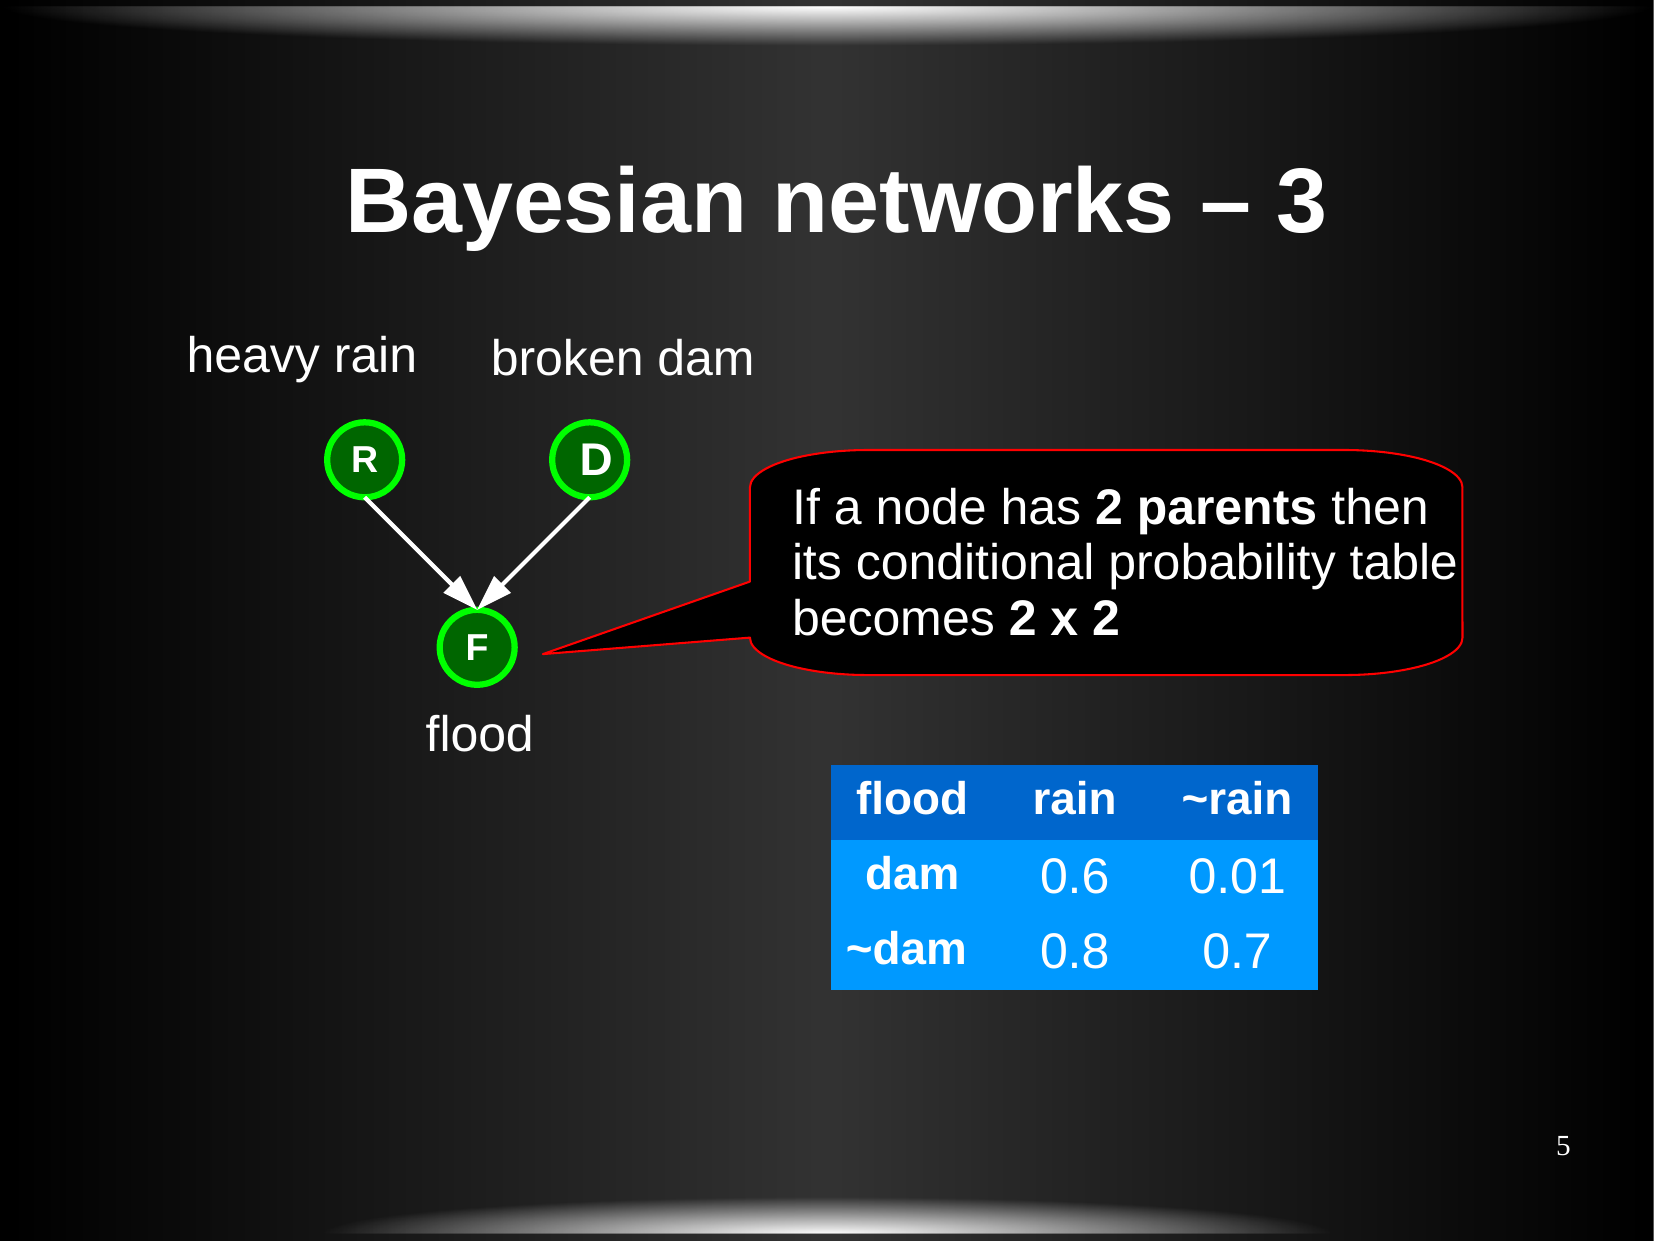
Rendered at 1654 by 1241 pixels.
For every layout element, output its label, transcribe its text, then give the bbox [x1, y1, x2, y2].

title Bayesian networks – 3 [311, 144, 1362, 257]
text_box heavy rain [171, 319, 449, 391]
text_box D [552, 422, 628, 498]
text_box F [439, 609, 515, 685]
table_header rain [993, 765, 1156, 840]
table_cell 0.8 [993, 915, 1156, 990]
table_header flood [831, 765, 993, 840]
text_box R [327, 422, 403, 498]
table_cell 0.01 [1156, 840, 1318, 915]
picture [0, 0, 1654, 1241]
text_box broken dam [476, 323, 793, 394]
table_header ~rain [1156, 765, 1318, 840]
text_box If a node has 2 parents then its conditional probability table becomes 2 x 2 [542, 450, 1463, 676]
table_cell 0.6 [993, 840, 1156, 915]
text_box flood [396, 699, 569, 770]
table_cell 0.7 [1156, 915, 1318, 990]
table_cell ~dam [831, 915, 993, 990]
table_cell dam [831, 840, 993, 915]
